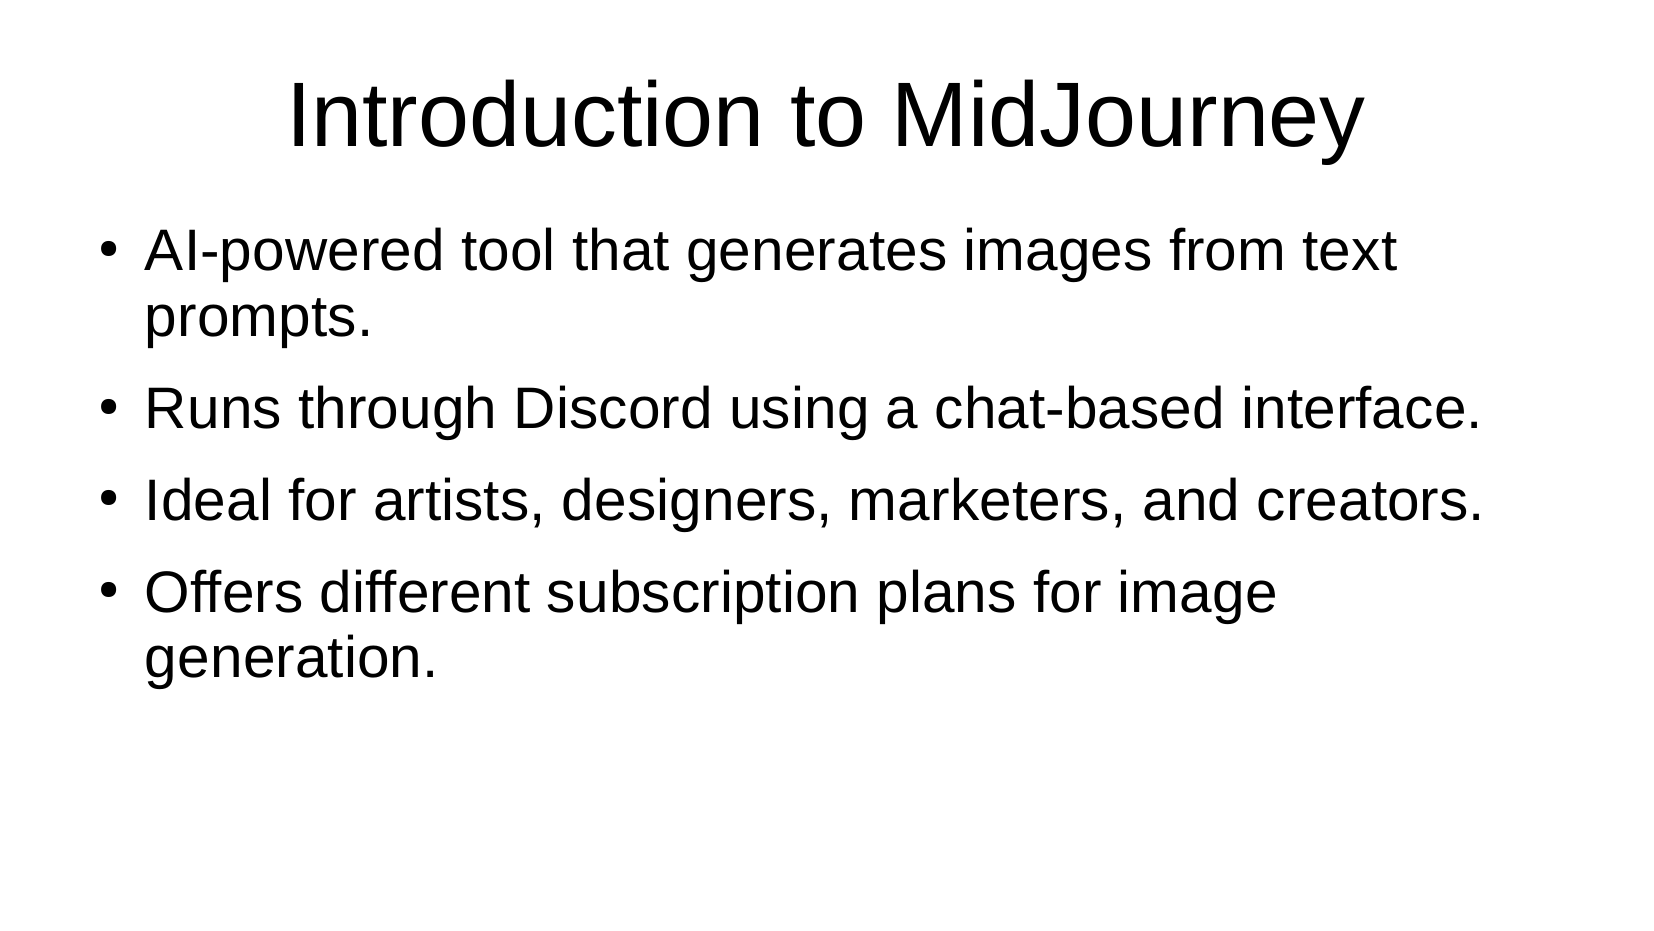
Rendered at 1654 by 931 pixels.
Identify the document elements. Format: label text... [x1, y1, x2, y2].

title Introduction to MidJourney [82, 37, 1571, 193]
list AI-powered tool that generates images from text prompts. Runs through Discord using a chat-based interface. Ideal for artists, designers, marketers, and creators. Offers different subscription plans for image generation. [82, 217, 1571, 758]
